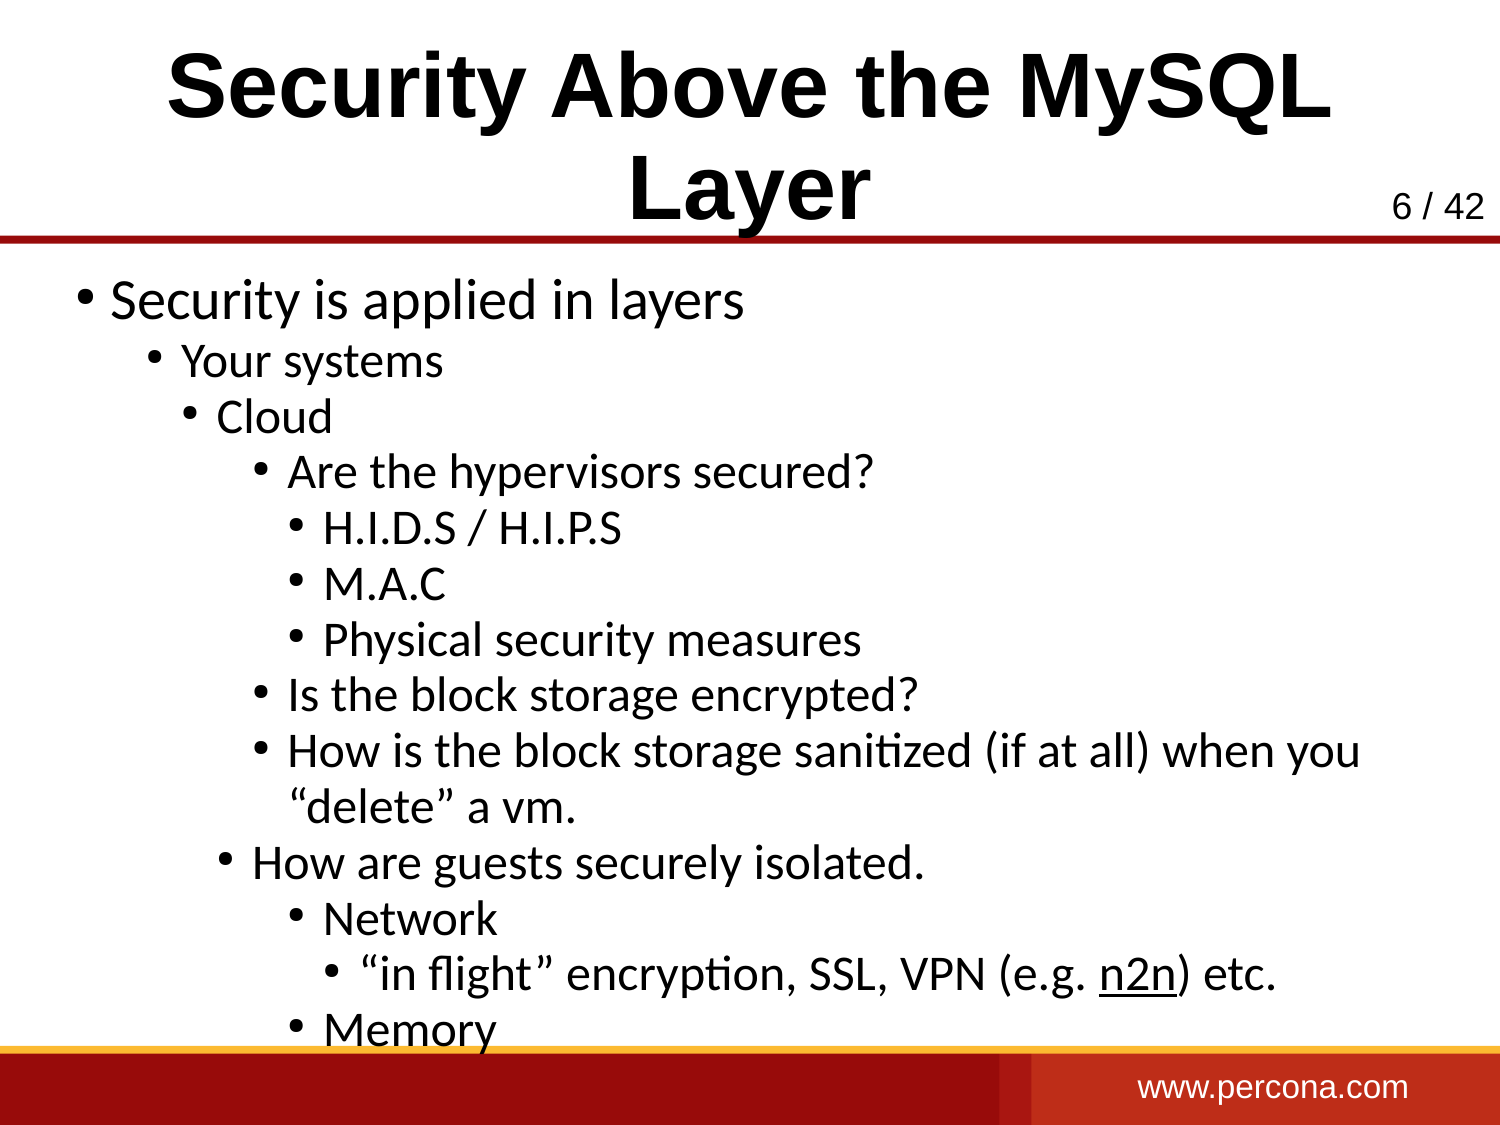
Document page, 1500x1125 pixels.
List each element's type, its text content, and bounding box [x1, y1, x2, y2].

text_box Security is applied in layers Your systems Cloud Are the hypervisors secured? H.I.D.S / H.I.P.S M.A.C Physical security measures Is the block storage encrypted? How is the block storage sanitized (if at all) when you “delete” a vm. How are guests securely isolated. Network “in flight” encryption, SSL, VPN (e.g. n2n) etc. Memory [74, 263, 1425, 1006]
text_box Security Above the MySQL Layer [75, 44, 1425, 232]
